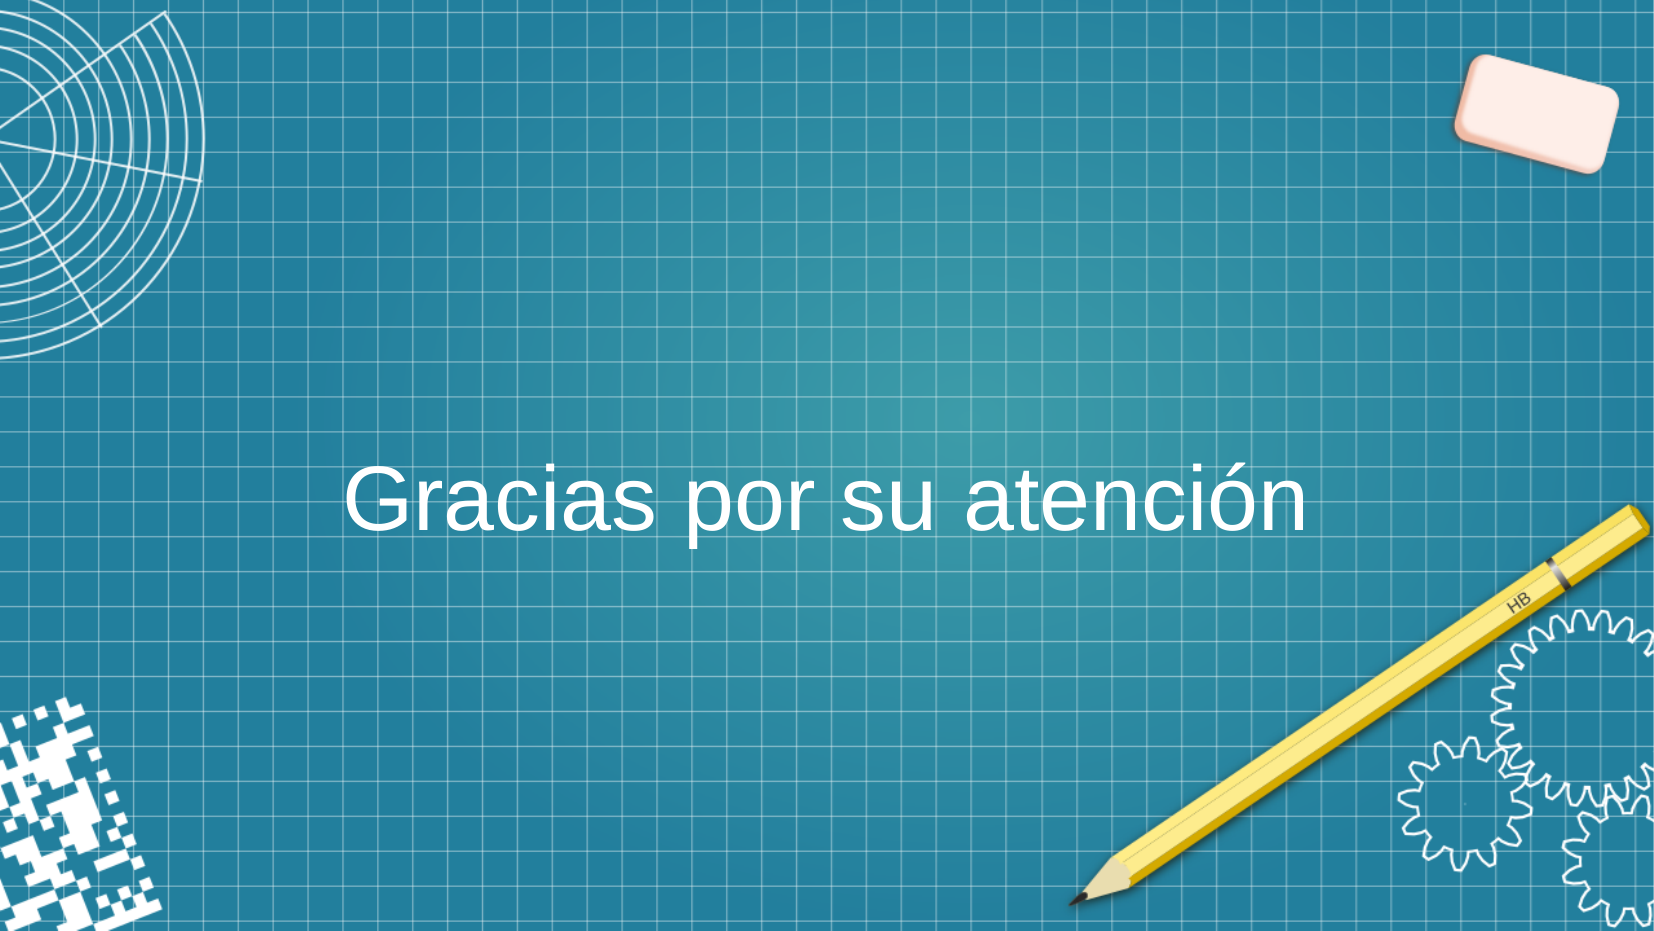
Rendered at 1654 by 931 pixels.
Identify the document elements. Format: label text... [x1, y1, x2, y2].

picture [0, 0, 1654, 931]
title Gracias por su atención [82, 420, 1571, 577]
